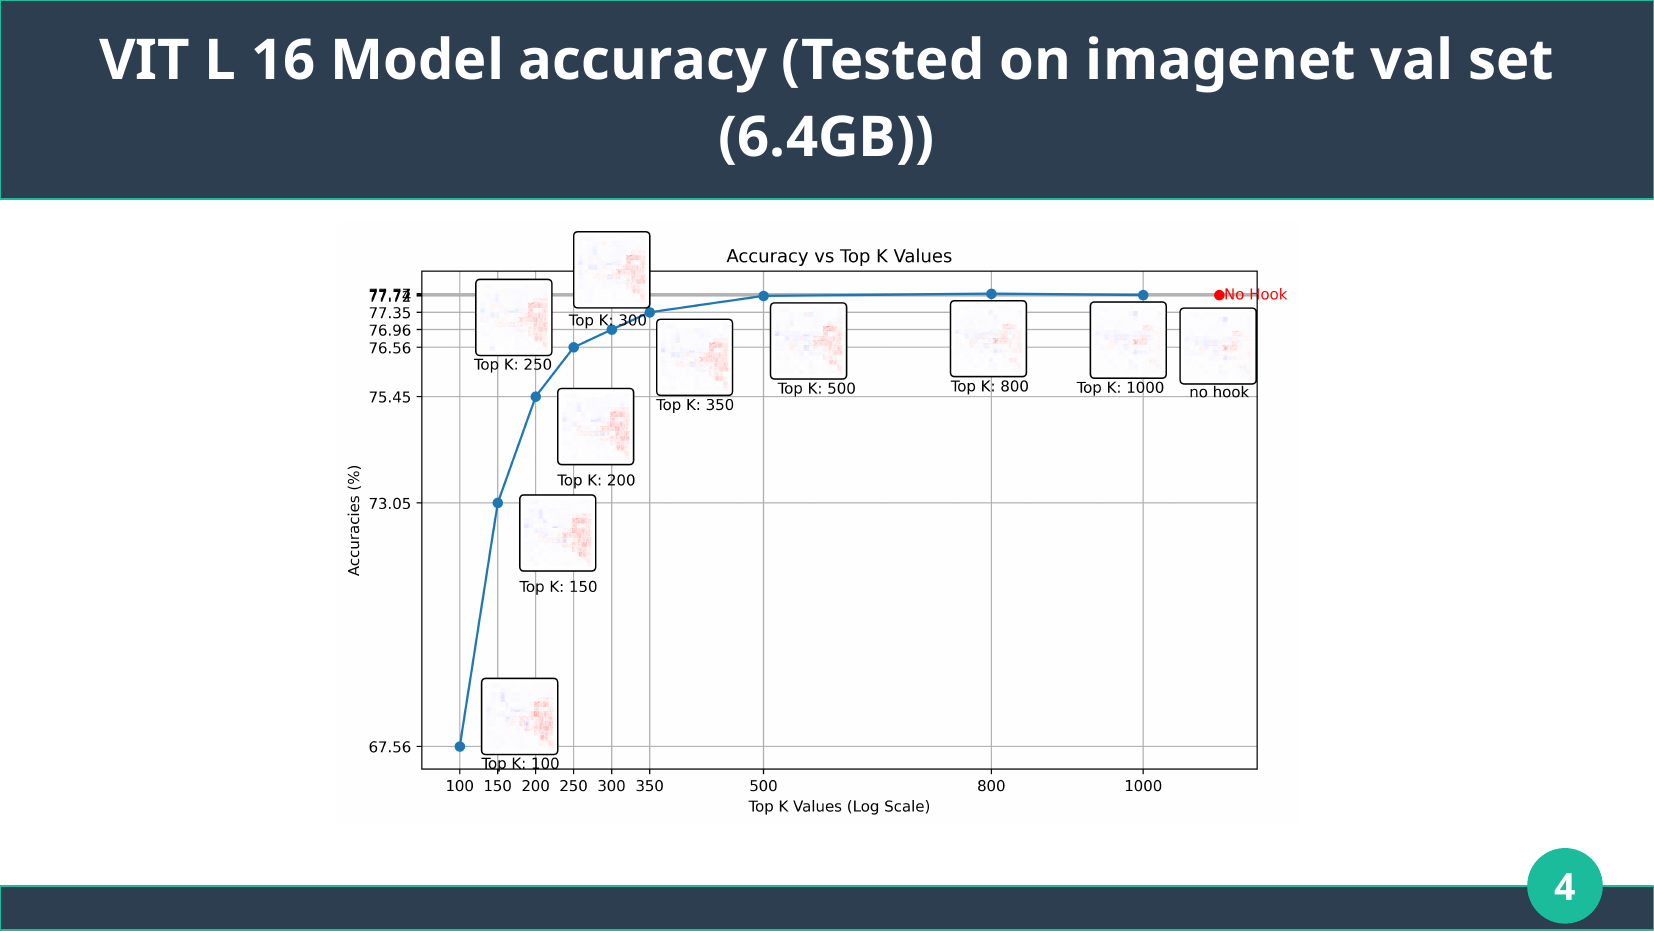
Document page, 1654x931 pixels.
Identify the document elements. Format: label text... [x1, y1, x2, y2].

title VIT L 16 Model accuracy (Tested on imagenet val set (6.4GB)) [59, 37, 1595, 156]
picture [337, 221, 1298, 826]
